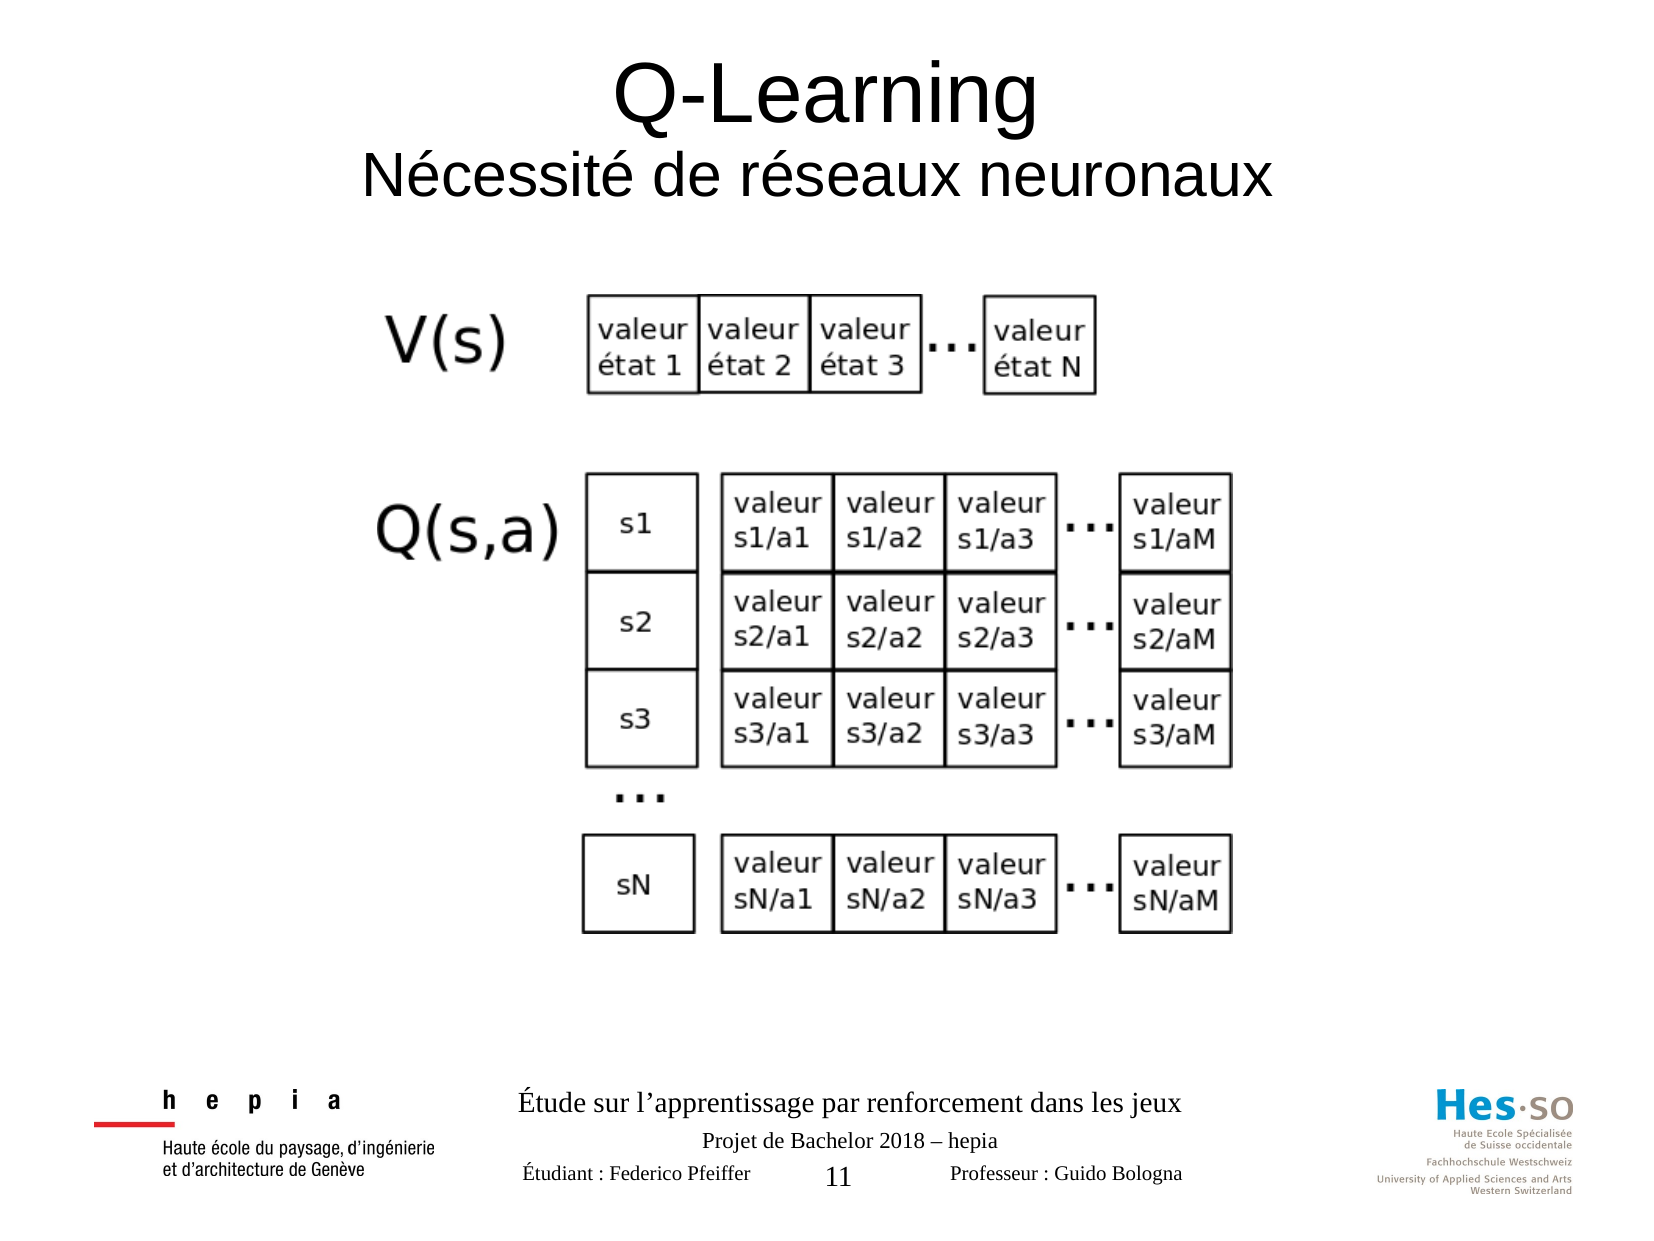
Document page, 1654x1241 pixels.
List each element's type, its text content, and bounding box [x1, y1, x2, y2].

picture [1446, 1089, 1456, 1101]
picture [94, 1089, 434, 1176]
picture [1370, 1089, 1573, 1194]
title Q-Learning Nécessité de réseaux neuronaux [82, 23, 1571, 231]
picture [377, 294, 1233, 934]
